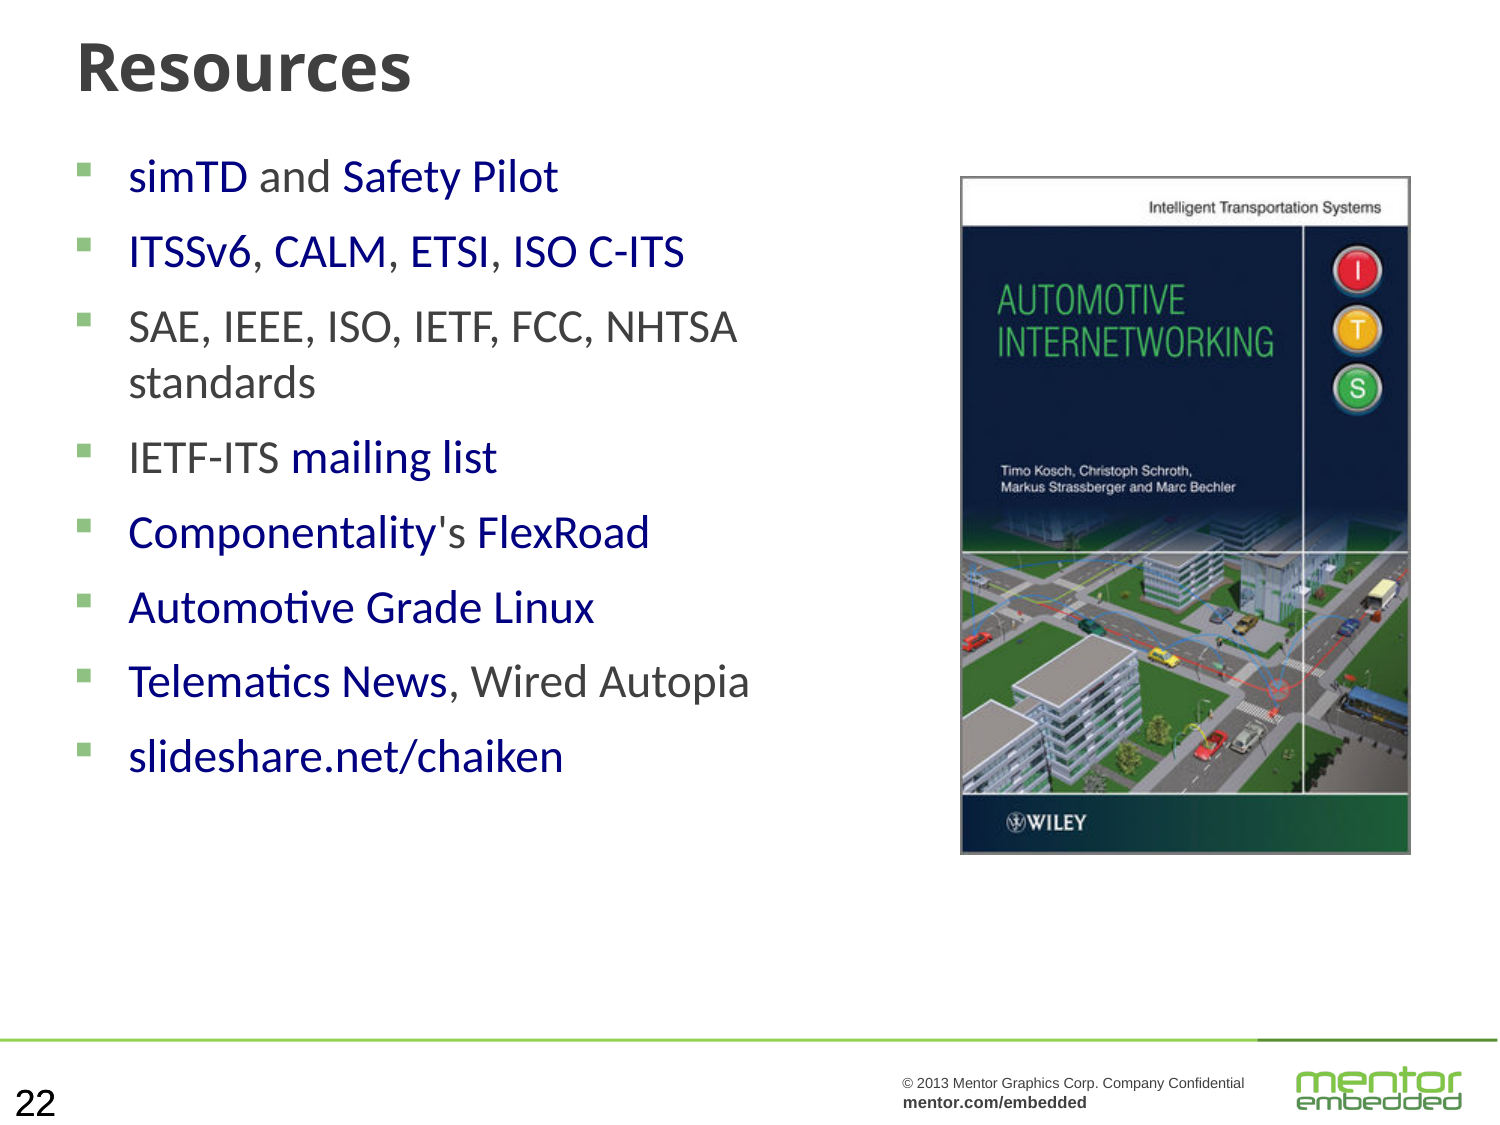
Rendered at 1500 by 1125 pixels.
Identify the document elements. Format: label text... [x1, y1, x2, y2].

picture [1292, 1062, 1464, 1114]
picture [960, 176, 1411, 856]
list simTD and Safety Pilot ITSSv6, CALM, ETSI, ISO C-ITS SAE, IEEE, ISO, IETF, FCC, NHTSA standards IETF-ITS mailing list Componentality's FlexRoad Automotive Grade Linux Telematics News, Wired Autopia slideshare.net/chaiken [0, 137, 1006, 790]
title Resources [0, 0, 1500, 113]
